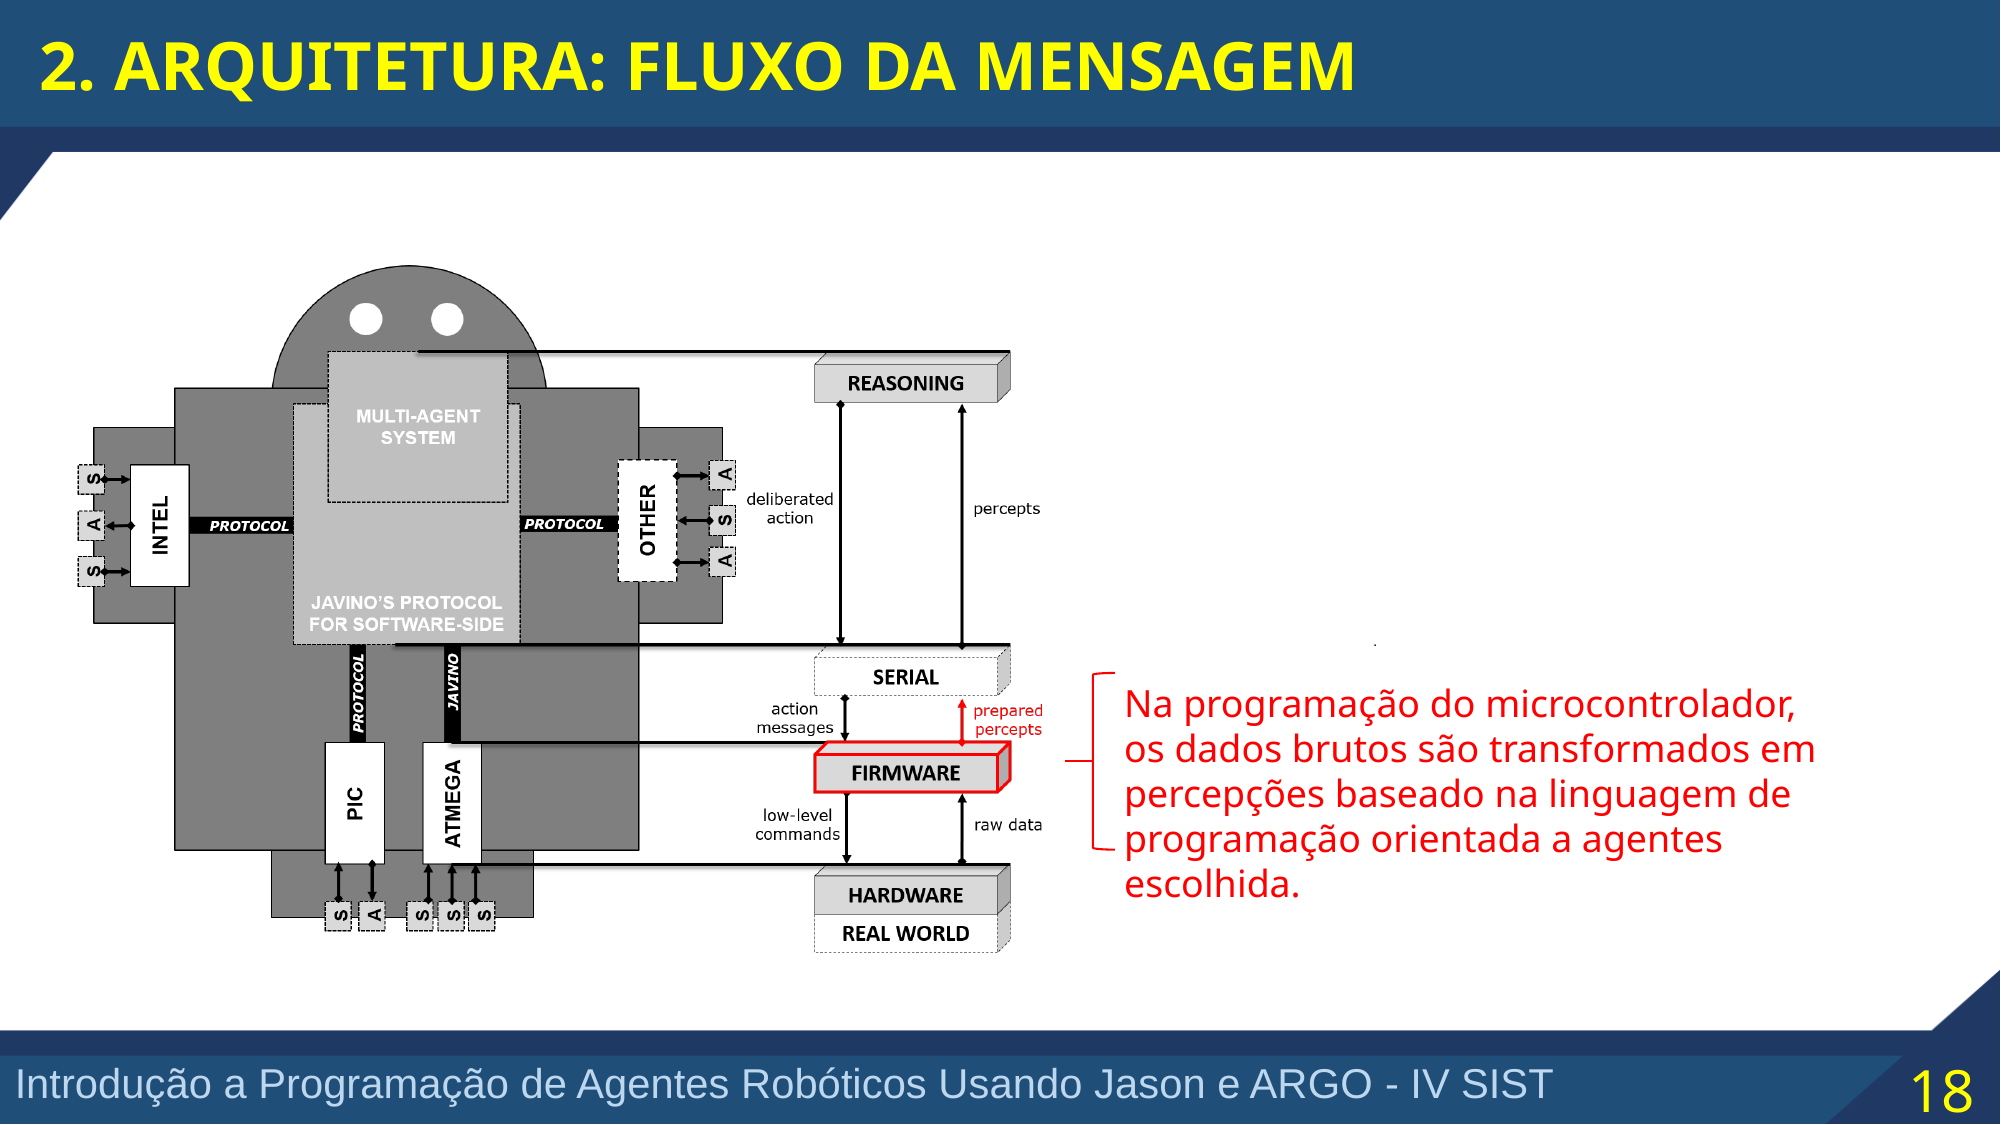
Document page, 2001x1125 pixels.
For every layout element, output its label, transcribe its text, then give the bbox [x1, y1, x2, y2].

text_box [1092, 672, 1109, 850]
picture [0, 0, 2000, 1124]
text_box Na programação do microcontrolador, os dados brutos são transformados em percepções baseado na linguagem de programação orientada a agentes escolhida. [1109, 672, 1858, 913]
text_box 2. ARQUITETURA: FLUXO DA MENSAGEM [24, 16, 2000, 112]
